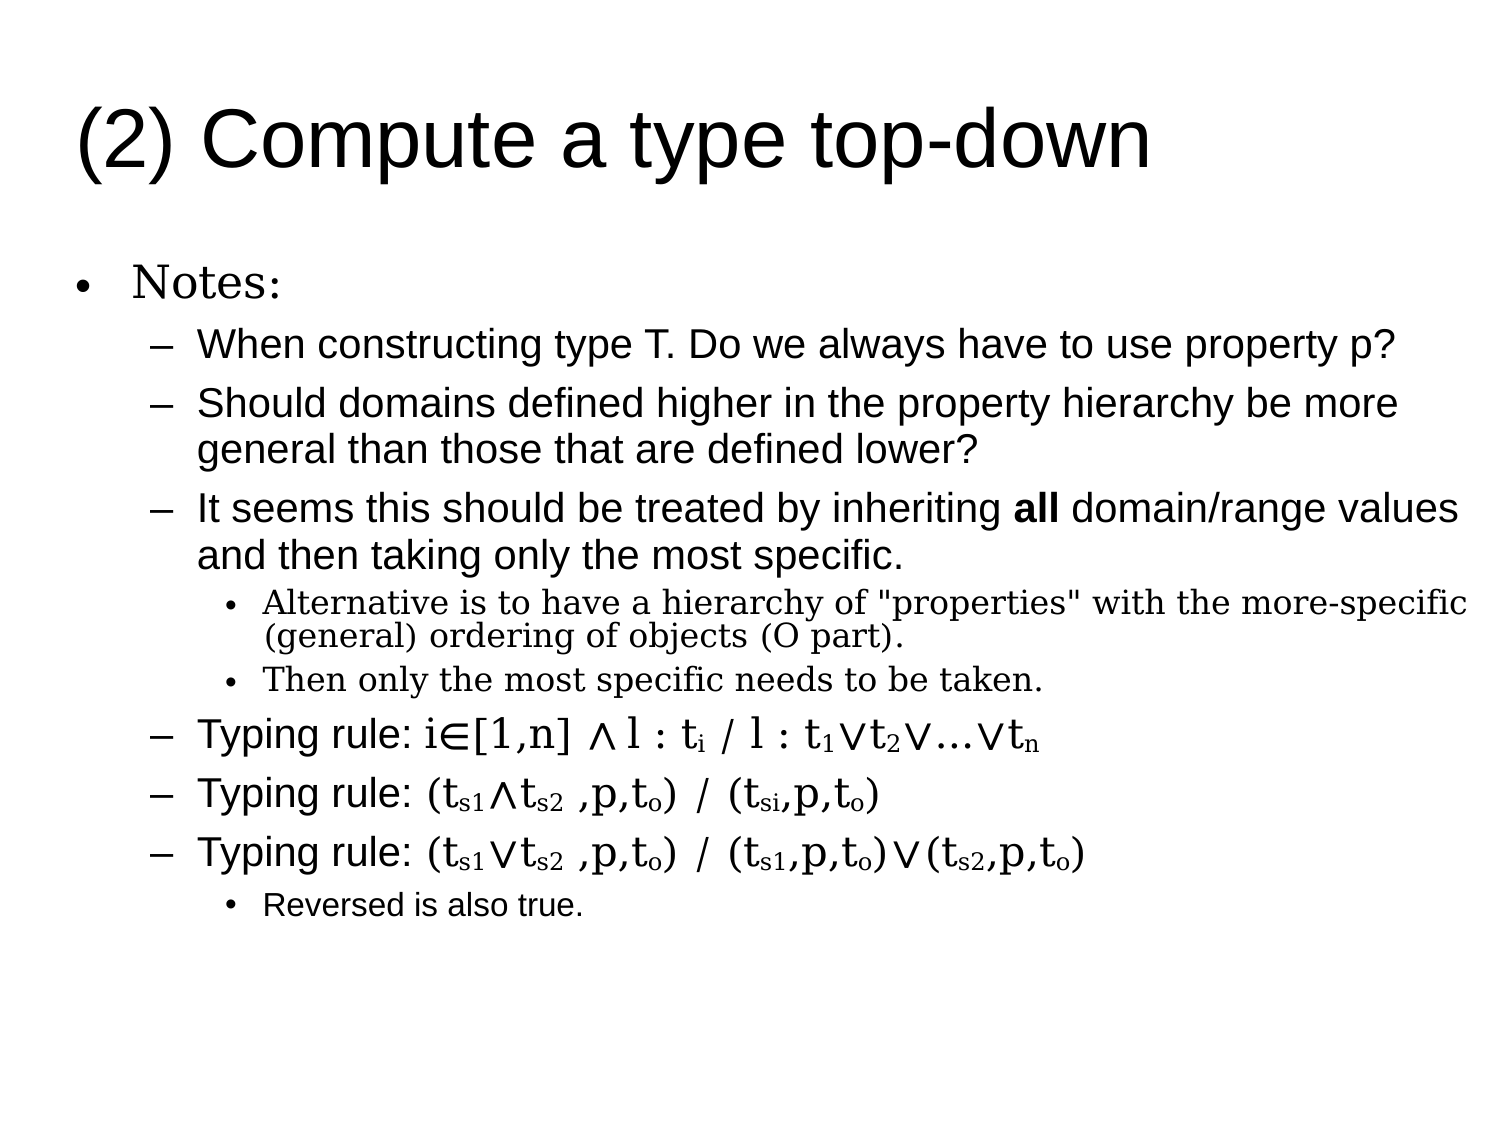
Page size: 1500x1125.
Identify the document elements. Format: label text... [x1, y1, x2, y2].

title (2) Compute a type top-down [75, 45, 1426, 233]
list Notes: When constructing type T. Do we always have to use property p? Should domains defined higher in the property hierarchy be more general than those that are defined lower? It seems this should be treated by inheriting all domain/range values and then taking only the most specific. Alternative is to have a hierarchy of "properties" with the more-specific (general) ordering of objects (O part). Then only the most specific needs to be taken. Typing rule: i∈[1,n] ∧ l : ti / l : t1∨t2∨...∨tn Typing rule: (ts1∧ts2 ,p,to) / (tsi,p,to) Typing rule: (ts1∨ts2 ,p,to) / (ts1,p,to)∨(ts2,p,to) Reversed is also true. [75, 262, 1477, 1109]
